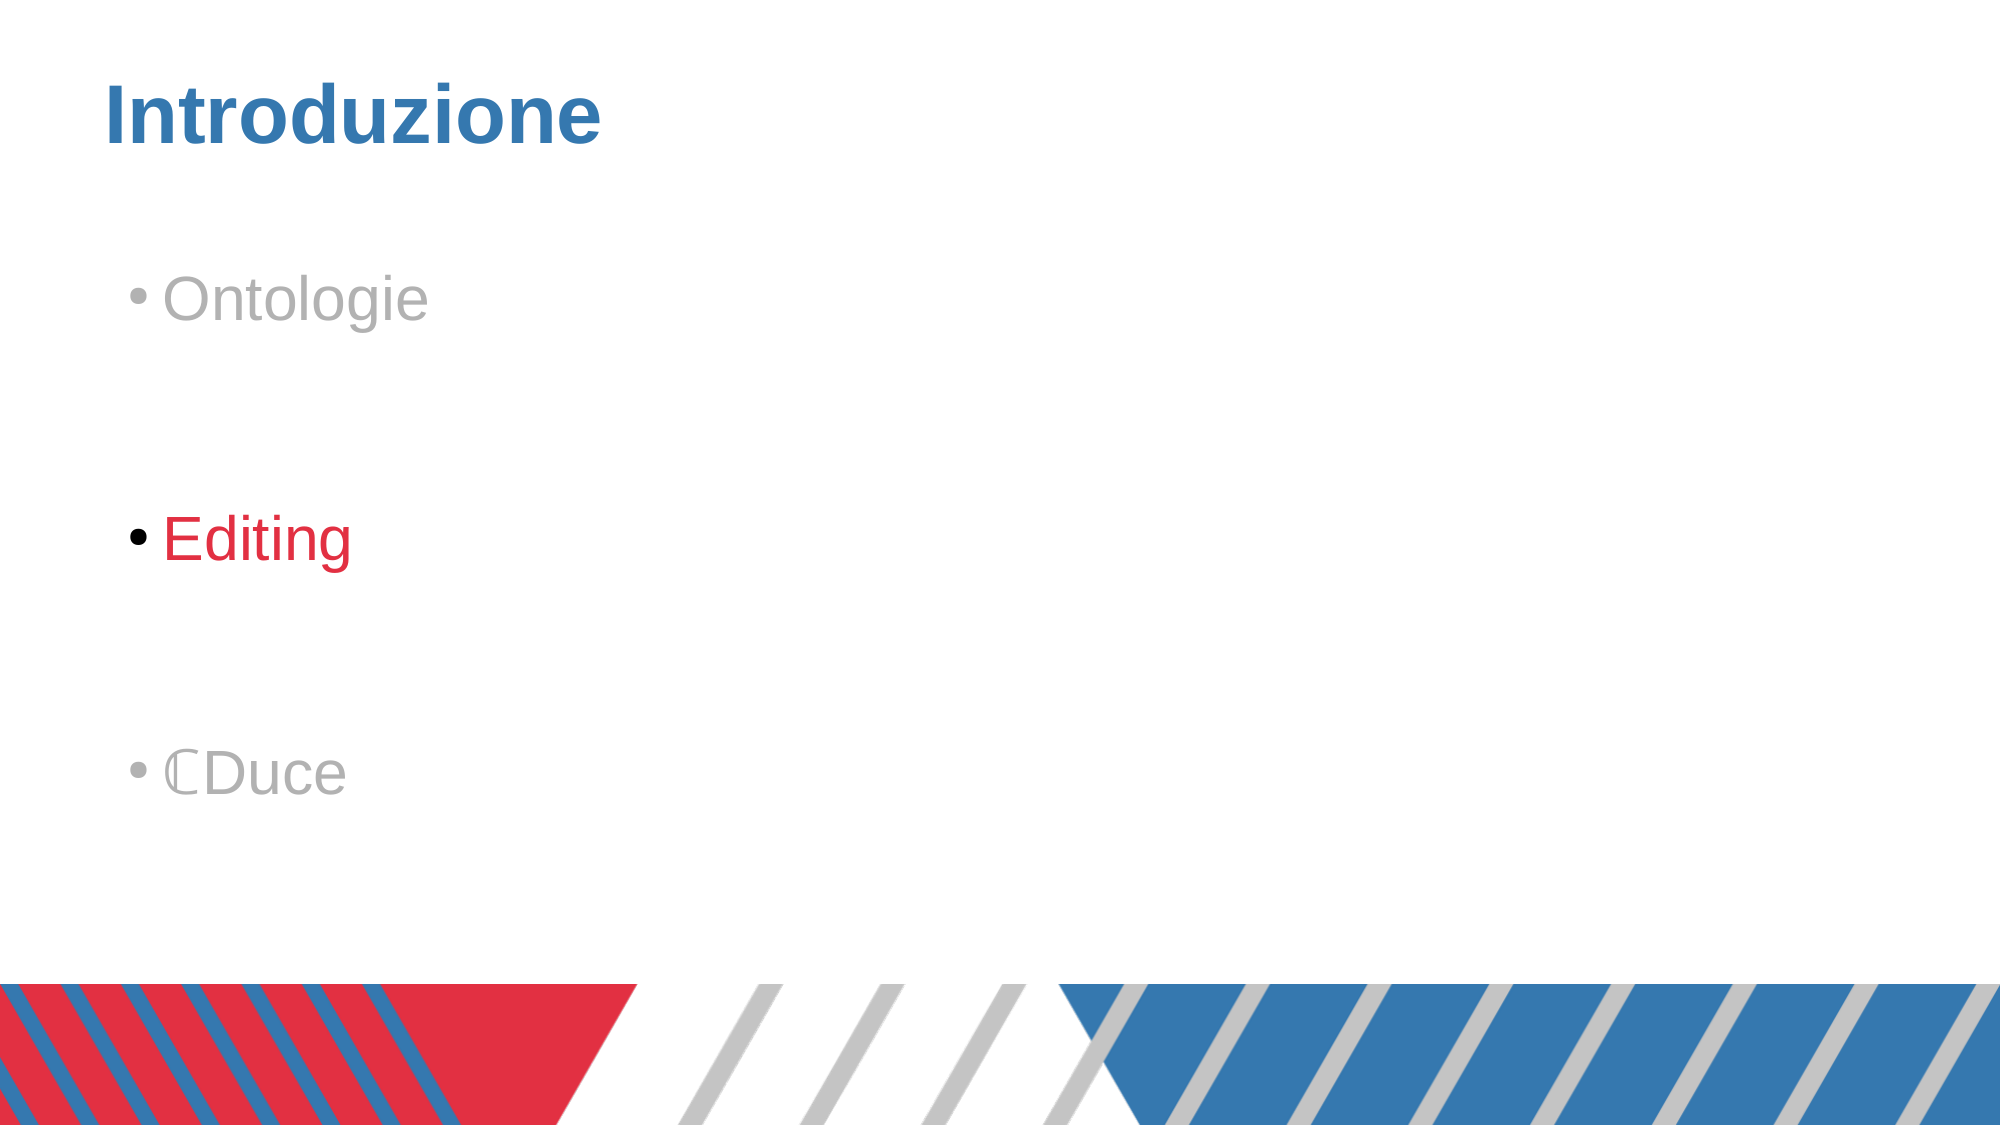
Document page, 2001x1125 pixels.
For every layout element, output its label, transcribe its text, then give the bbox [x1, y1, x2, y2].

title Introduzione [89, 64, 1828, 171]
text_box Ontologie Editing ℂDuce [112, 262, 1801, 976]
picture [0, 984, 2000, 1125]
